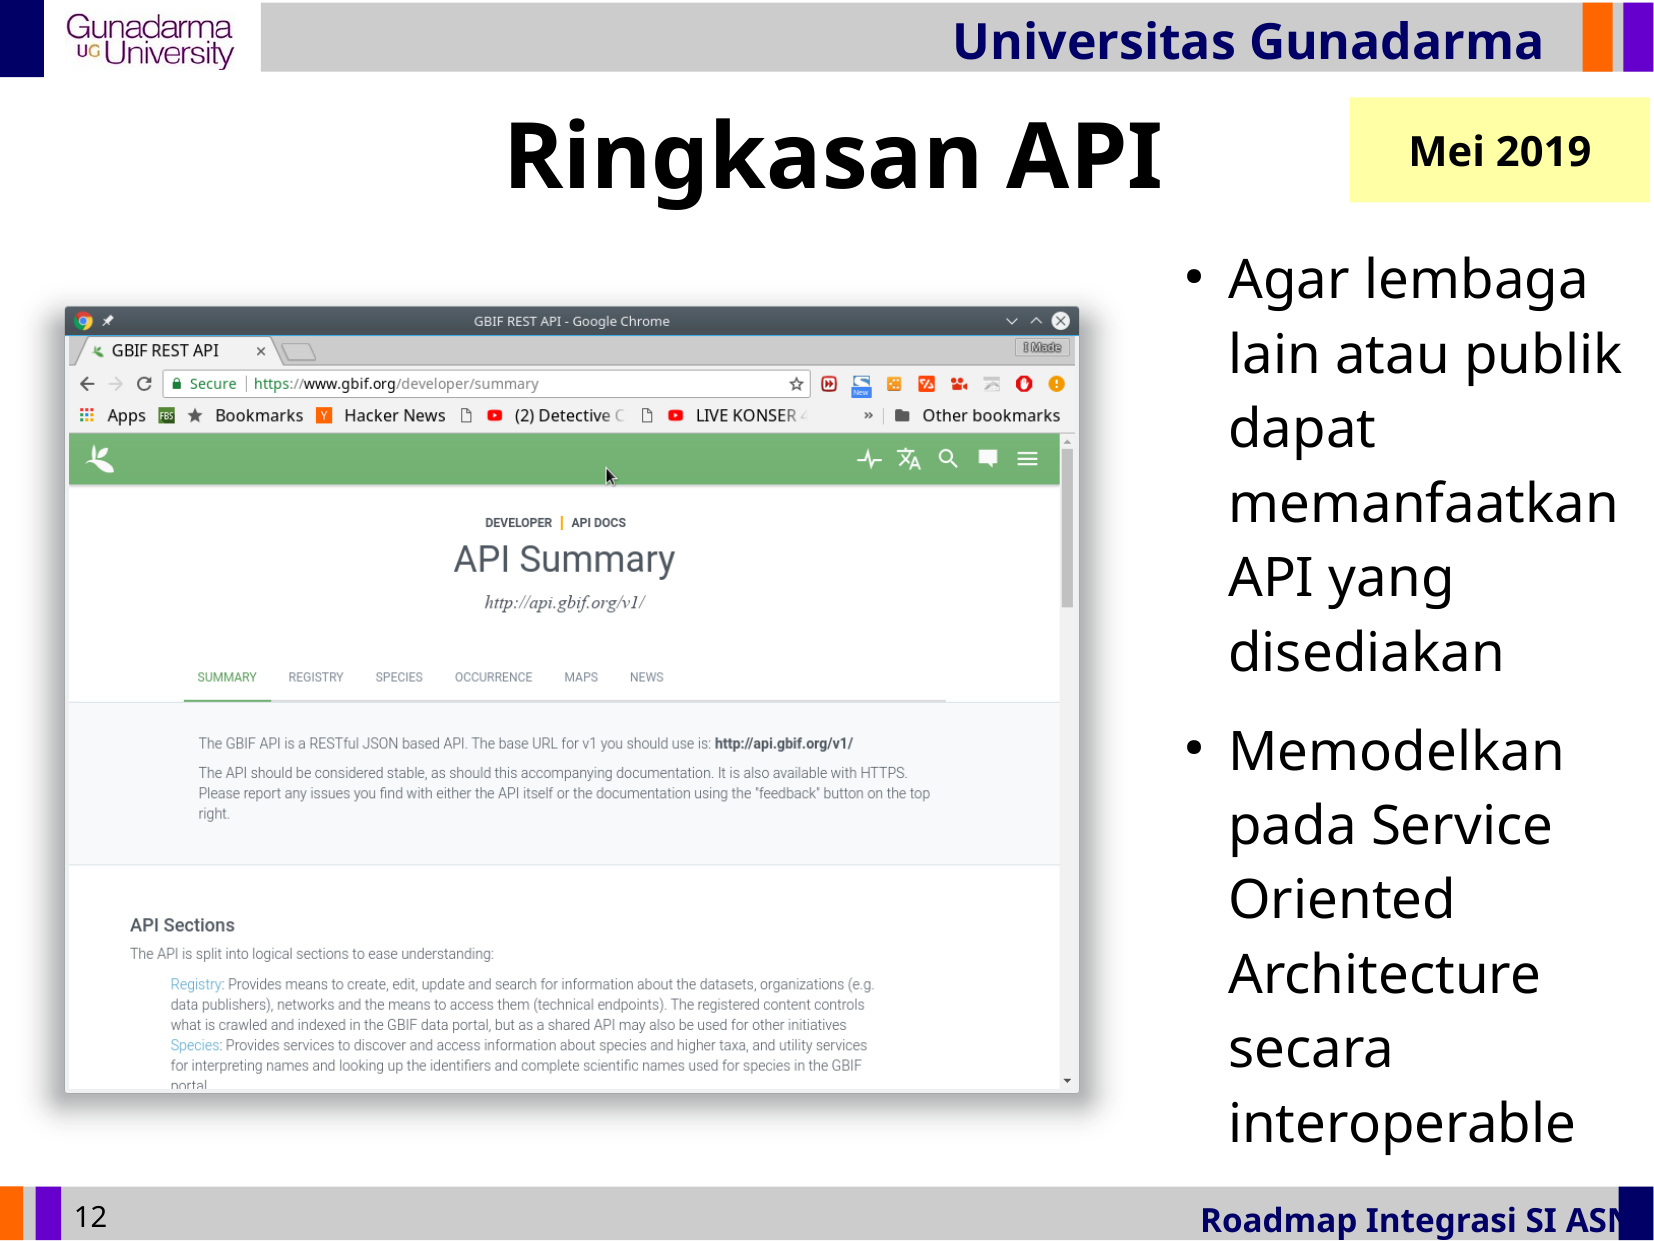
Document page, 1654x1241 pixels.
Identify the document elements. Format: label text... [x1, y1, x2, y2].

picture [65, 0, 235, 70]
list Agar lembaga lain atau publik dapat memanfaatkan API yang disediakan Memodelkan pada Service Oriented Architecture secara interoperable [1170, 240, 1630, 1176]
text_box Mei 2019 [1350, 97, 1651, 203]
picture [3, 269, 1141, 1156]
title Ringkasan API [77, 90, 1591, 217]
